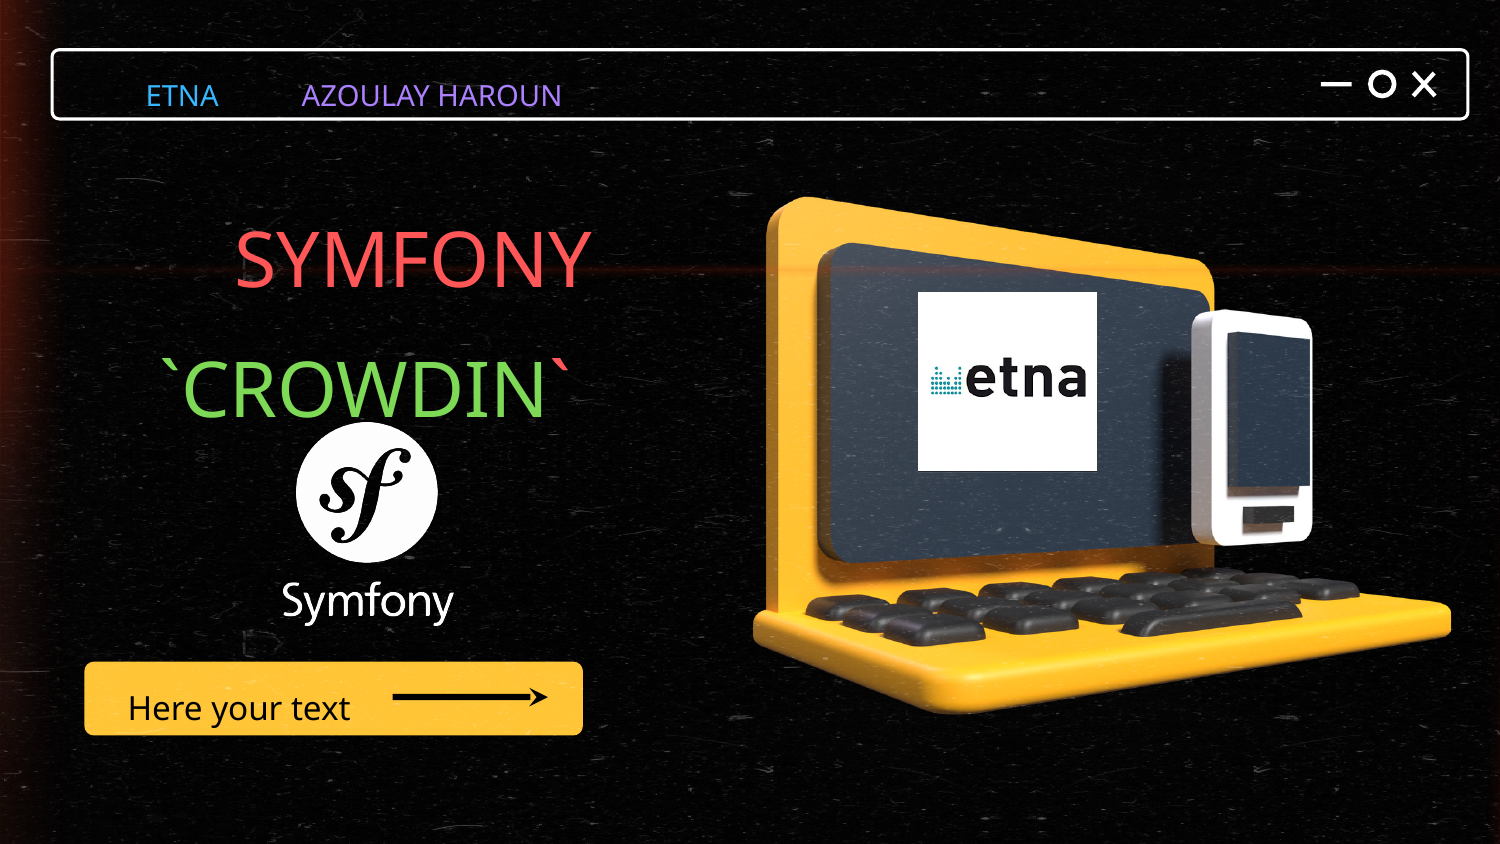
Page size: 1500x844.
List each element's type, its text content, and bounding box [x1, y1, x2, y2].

text_box SYMFONY `CROWDIN` [84, 173, 702, 433]
text_box Here your text [100, 670, 379, 727]
picture [918, 292, 1097, 471]
picture [283, 422, 454, 626]
text_box ETNA AZOULAY HAROUN [84, 63, 624, 113]
text_box [0, 0, 1500, 844]
